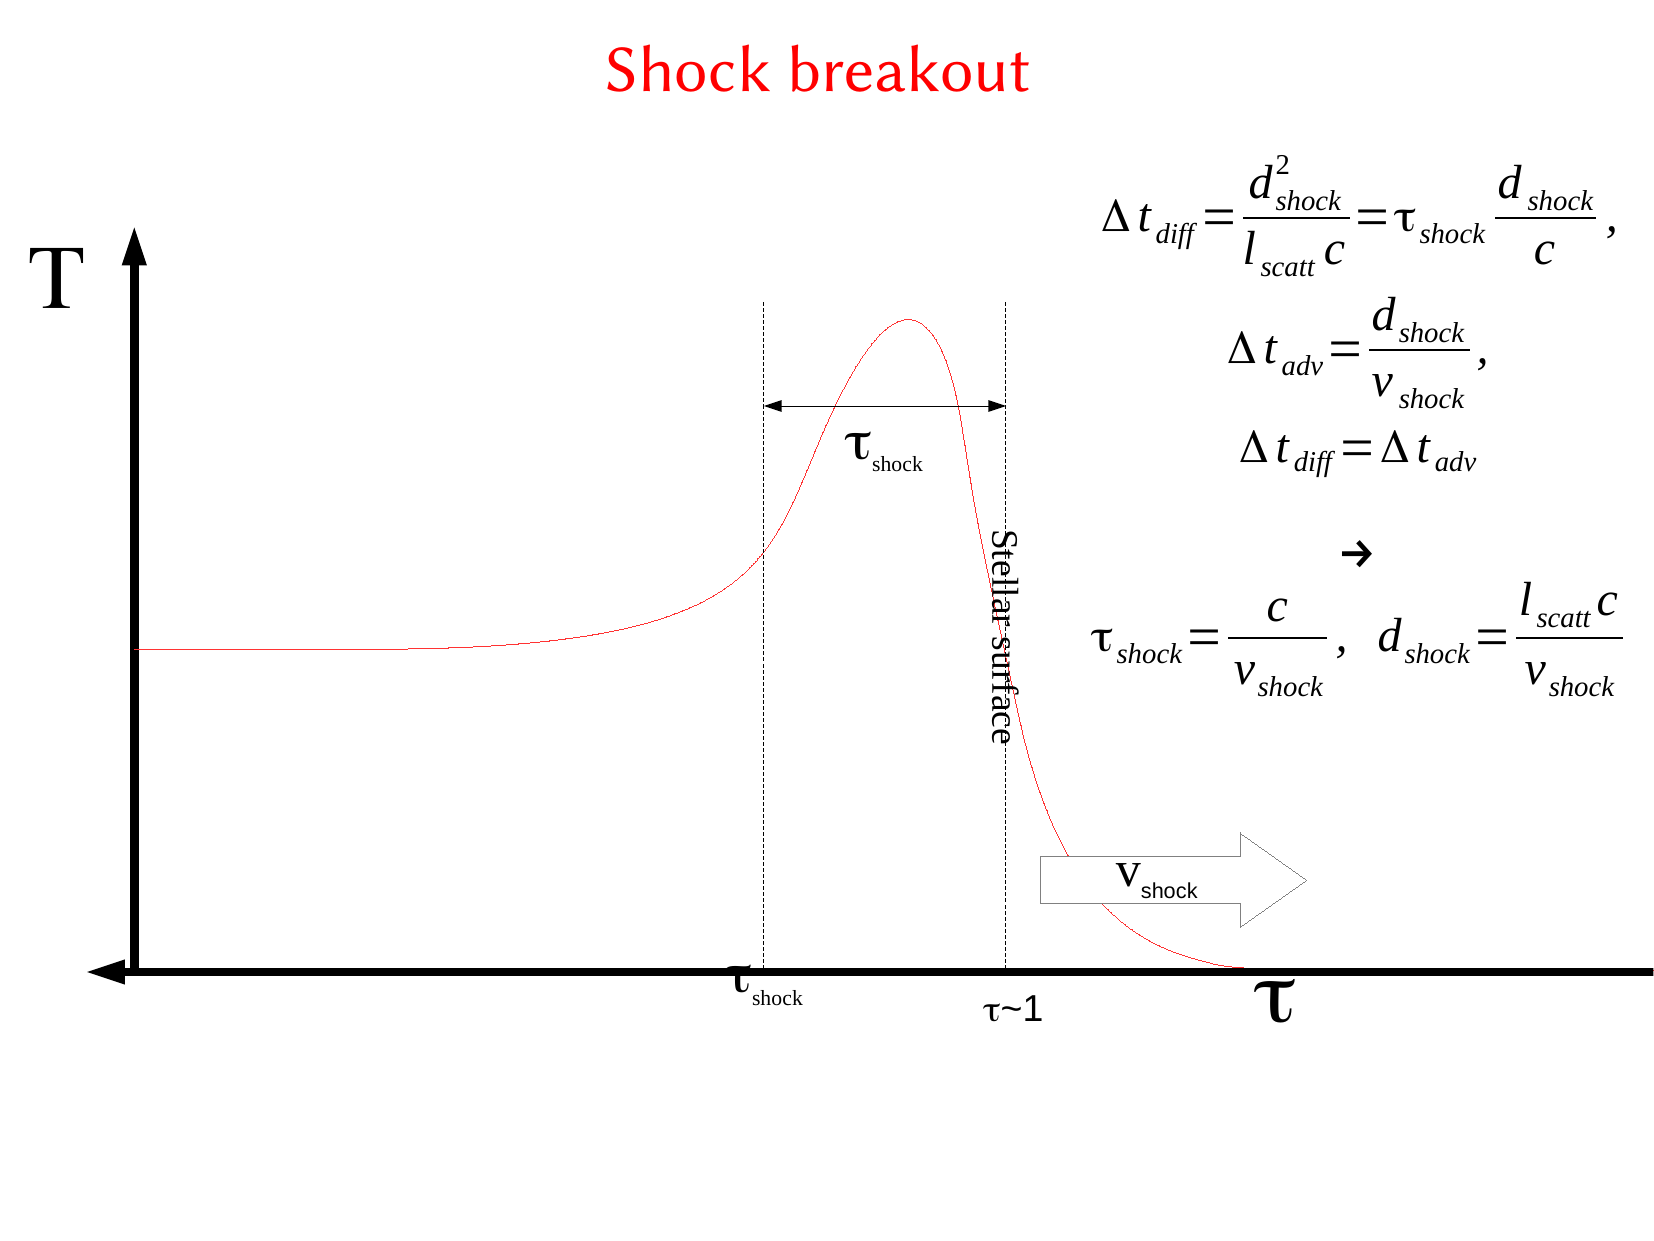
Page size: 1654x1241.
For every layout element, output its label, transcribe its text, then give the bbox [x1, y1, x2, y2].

text_box tshock [708, 952, 821, 1029]
chart [1077, 147, 1638, 702]
text_box t~1 [969, 980, 1115, 1072]
text_box Shock breakout [203, 24, 1434, 154]
text_box t [1241, 951, 1396, 1114]
text_box vshock [1040, 832, 1307, 928]
text_box T [13, 237, 168, 400]
